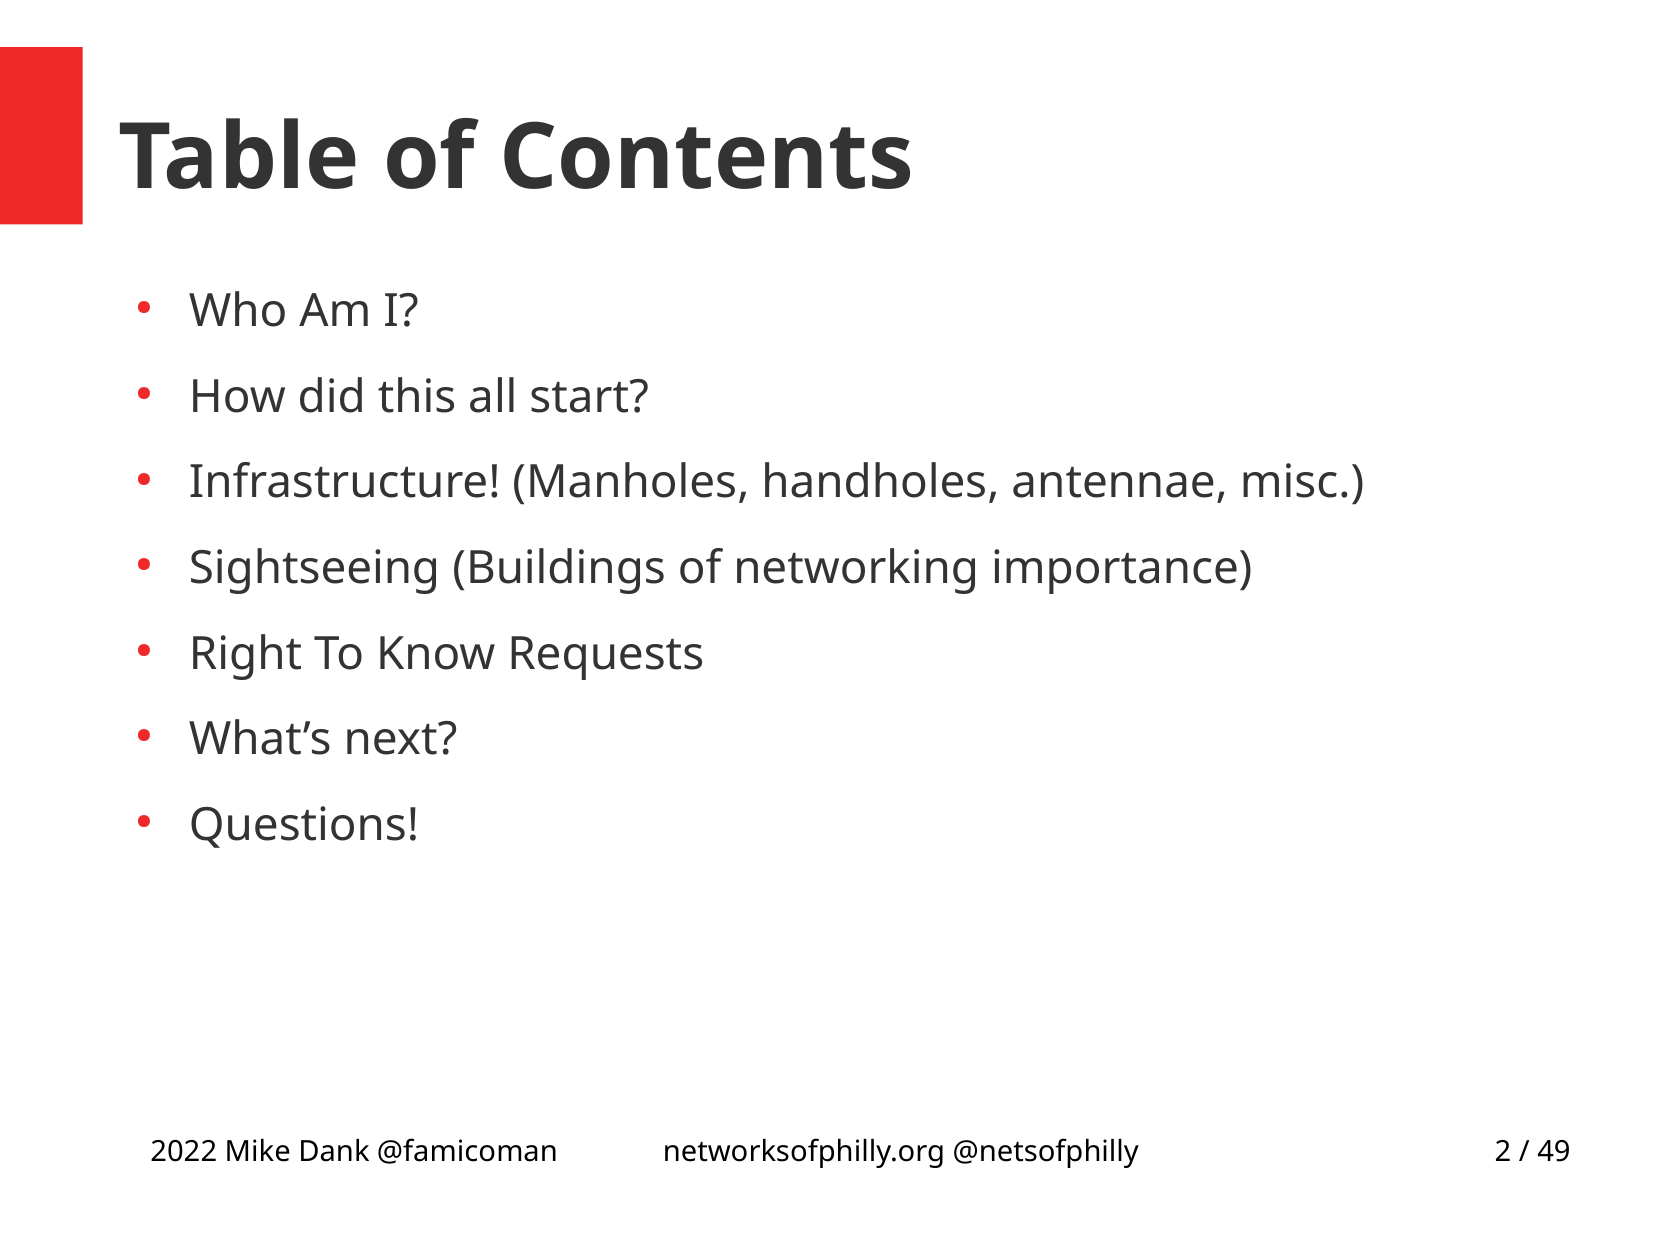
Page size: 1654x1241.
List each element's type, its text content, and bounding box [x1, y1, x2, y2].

list Who Am I? How did this all start? Infrastructure! (Manholes, handholes, antennae, misc.) Sightseeing (Buildings of networking importance) Right To Know Requests What’s next? Questions! [118, 277, 1536, 997]
title Table of Contents [118, 49, 1571, 257]
